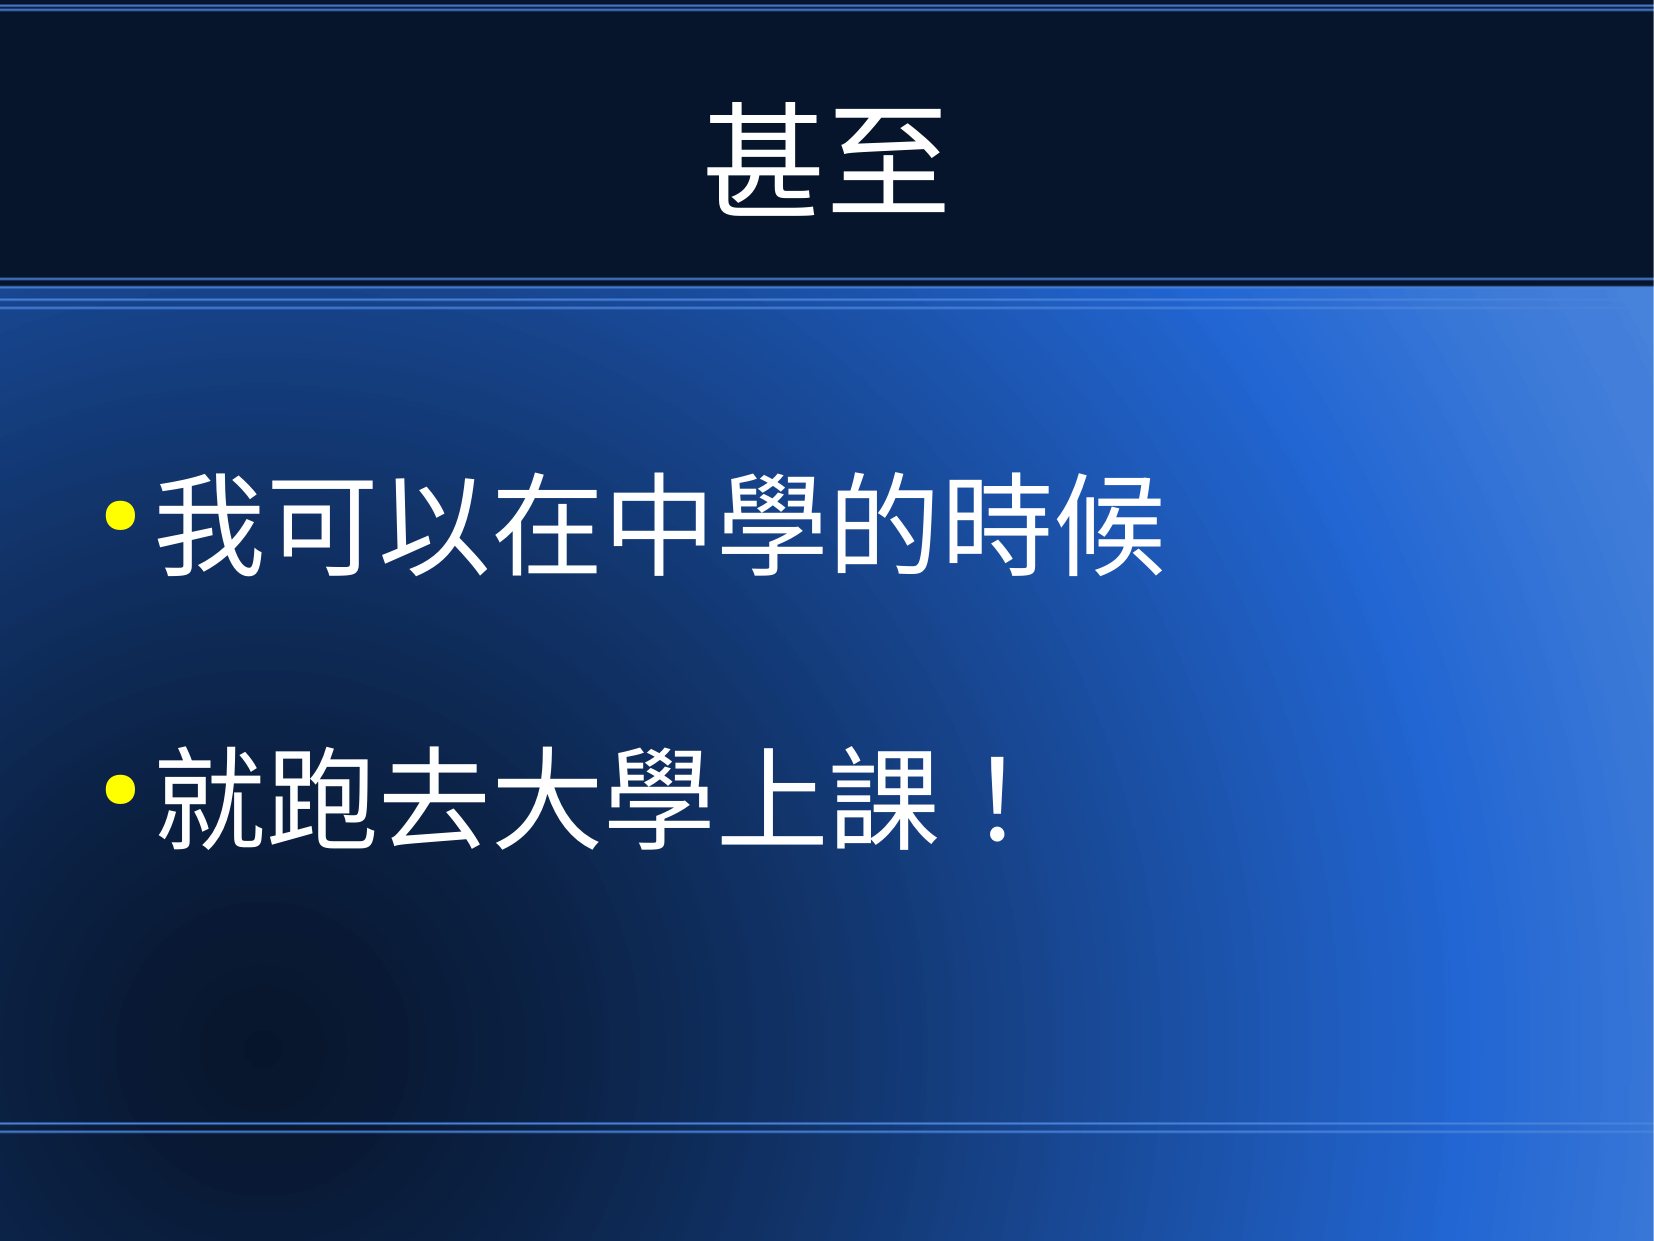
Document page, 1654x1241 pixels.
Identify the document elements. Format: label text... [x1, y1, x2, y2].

title 甚至 [82, 49, 1571, 257]
list 我可以在中學的時候 就跑去大學上課！ [82, 355, 1571, 1241]
picture [0, 0, 1654, 1241]
